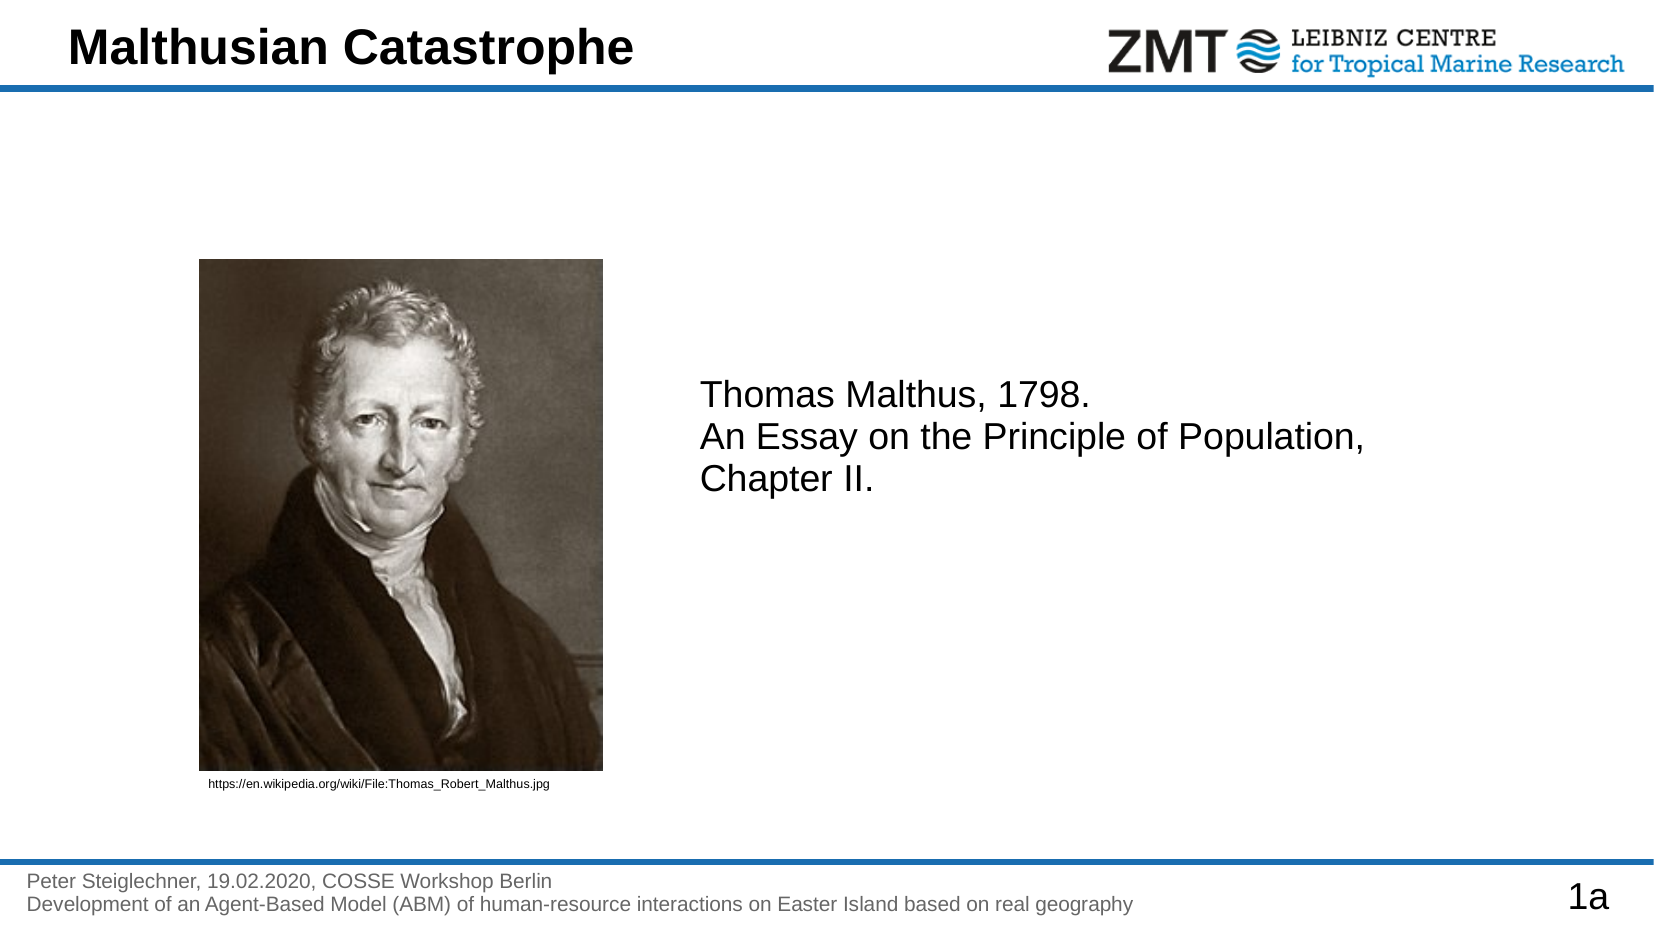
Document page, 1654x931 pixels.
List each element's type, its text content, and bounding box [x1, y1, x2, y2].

text_box 1a [1482, 868, 1625, 925]
text_box Malthusian Catastrophe [53, 11, 1022, 83]
picture [1086, 1, 1654, 85]
text_box https://en.wikipedia.org/wiki/File:Thomas_Robert_Malthus.jpg [193, 769, 1241, 827]
picture [199, 259, 603, 769]
text_box Thomas Malthus, 1798. An Essay on the Principle of Population, Chapter II. [685, 366, 1418, 507]
